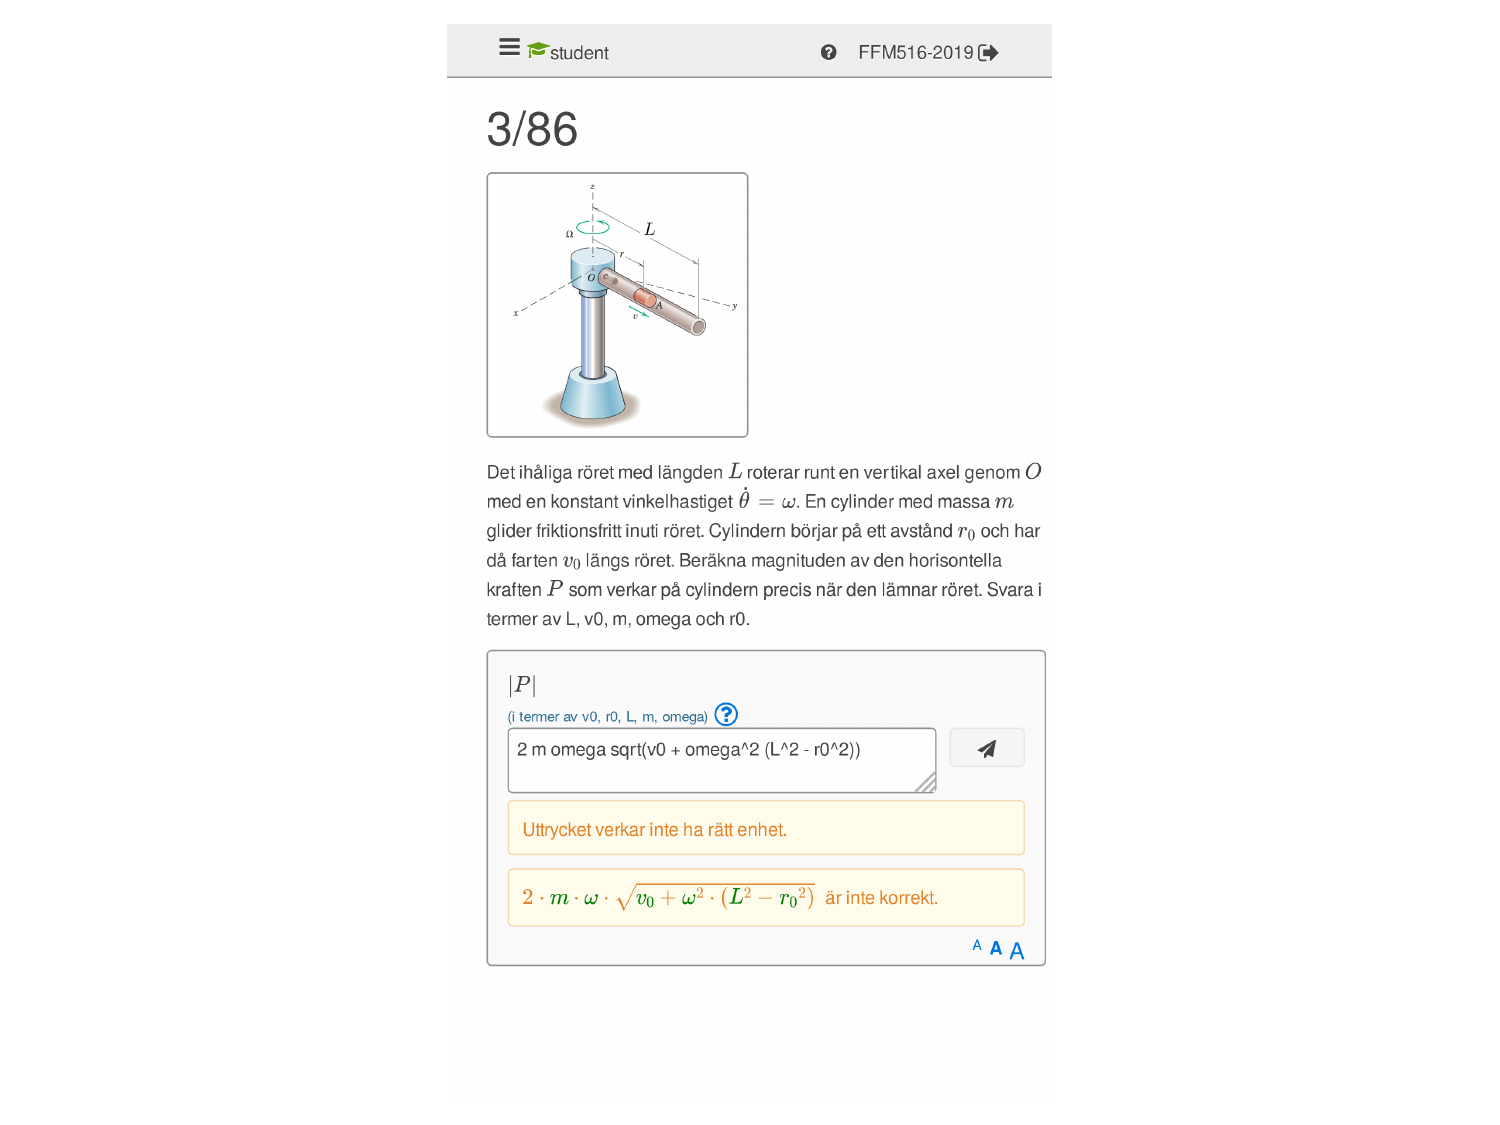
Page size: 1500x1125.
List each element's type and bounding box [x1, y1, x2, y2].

picture [447, 24, 1052, 1100]
